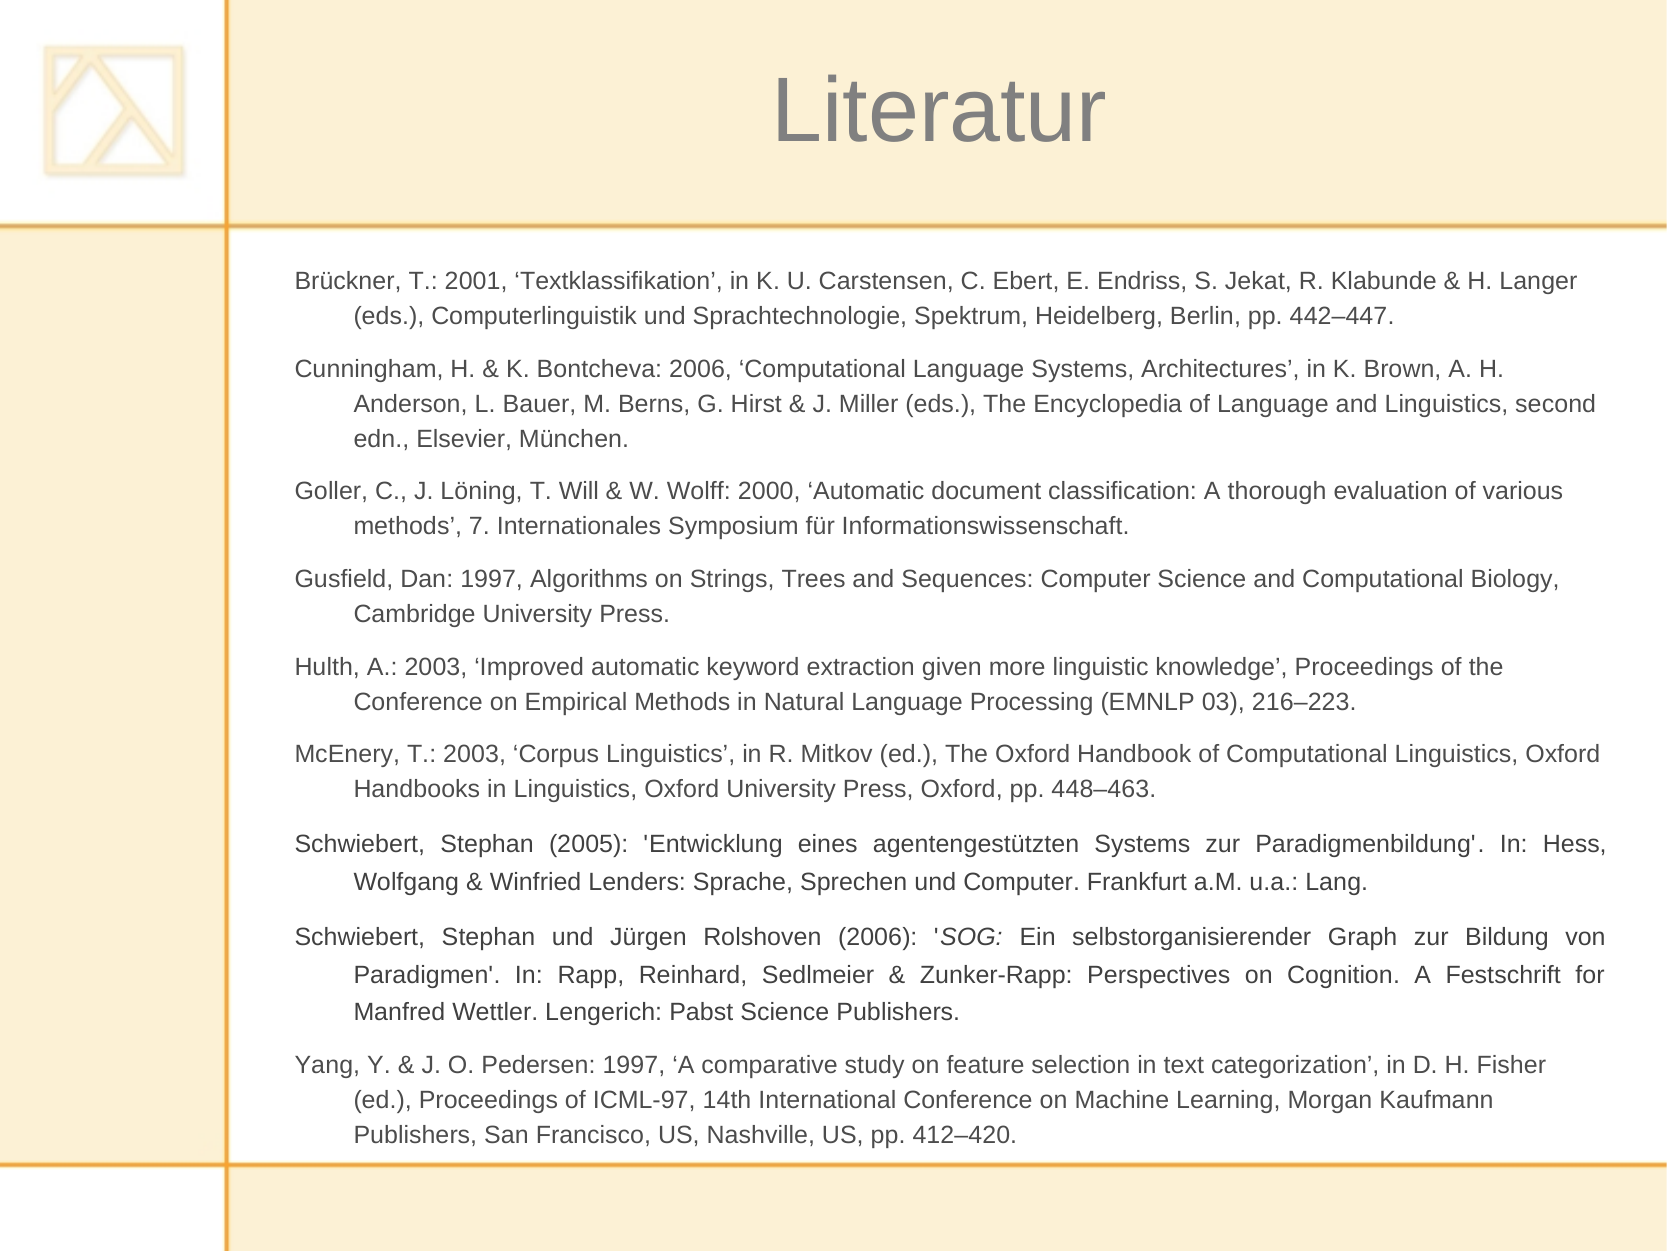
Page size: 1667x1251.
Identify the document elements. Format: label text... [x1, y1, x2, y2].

picture [0, 0, 1667, 1251]
list Brückner, T.: 2001, ‘Textklassifikation’, in K. U. Carstensen, C. Ebert, E. Endriss, S. Jekat, R. Klabunde & H. Langer (eds.), Computerlinguistik und Sprachtechnologie, Spektrum, Heidelberg, Berlin, pp. 442–447. Cunningham, H. & K. Bontcheva: 2006, ‘Computational Language Systems, Architectures’, in K. Brown, A. H. Anderson, L. Bauer, M. Berns, G. Hirst & J. Miller (eds.), The Encyclopedia of Language and Linguistics, second edn., Elsevier, München. Goller, C., J. Löning, T. Will & W. Wolff: 2000, ‘Automatic document classification: A thorough evaluation of various methods’, 7. Internationales Symposium für Informationswissenschaft. Gusfield, Dan: 1997, Algorithms on Strings, Trees and Sequences: Computer Science and Computational Biology, Cambridge University Press. Hulth, A.: 2003, ‘Improved automatic keyword extraction given more linguistic knowledge’, Proceedings of the Conference on Empirical Methods in Natural Language Processing (EMNLP 03), 216–223. McEnery, T.: 2003, ‘Corpus Linguistics’, in R. Mitkov (ed.), The Oxford Handbook of Computational Linguistics, Oxford Handbooks in Linguistics, Oxford University Press, Oxford, pp. 448–463. Schwiebert, Stephan (2005): 'Entwicklung eines agentengestützten Systems zur Paradigmenbildung'. In: Hess, Wolfgang & Winfried Lenders: Sprache, Sprechen und Computer. Frankfurt a.M. u.a.: Lang. Schwiebert, Stephan und Jürgen Rolshoven (2006): 'SOG: Ein selbstorganisierender Graph zur Bildung von Paradigmen'. In: Rapp, Reinhard, Sedlmeier & Zunker-Rapp: Perspectives on Cognition. A Festschrift for Manfred Wettler. Lengerich: Pabst Science Publishers. Yang, Y. & J. O. Pedersen: 1997, ‘A comparative study on feature selection in text categorization’, in D. H. Fisher (ed.), Proceedings of ICML-97, 14th International Conference on Machine Learning, Morgan Kaufmann Publishers, San Francisco, US, Nashville, US, pp. 412–420. [265, 259, 1608, 1142]
title Literatur [268, 0, 1611, 238]
